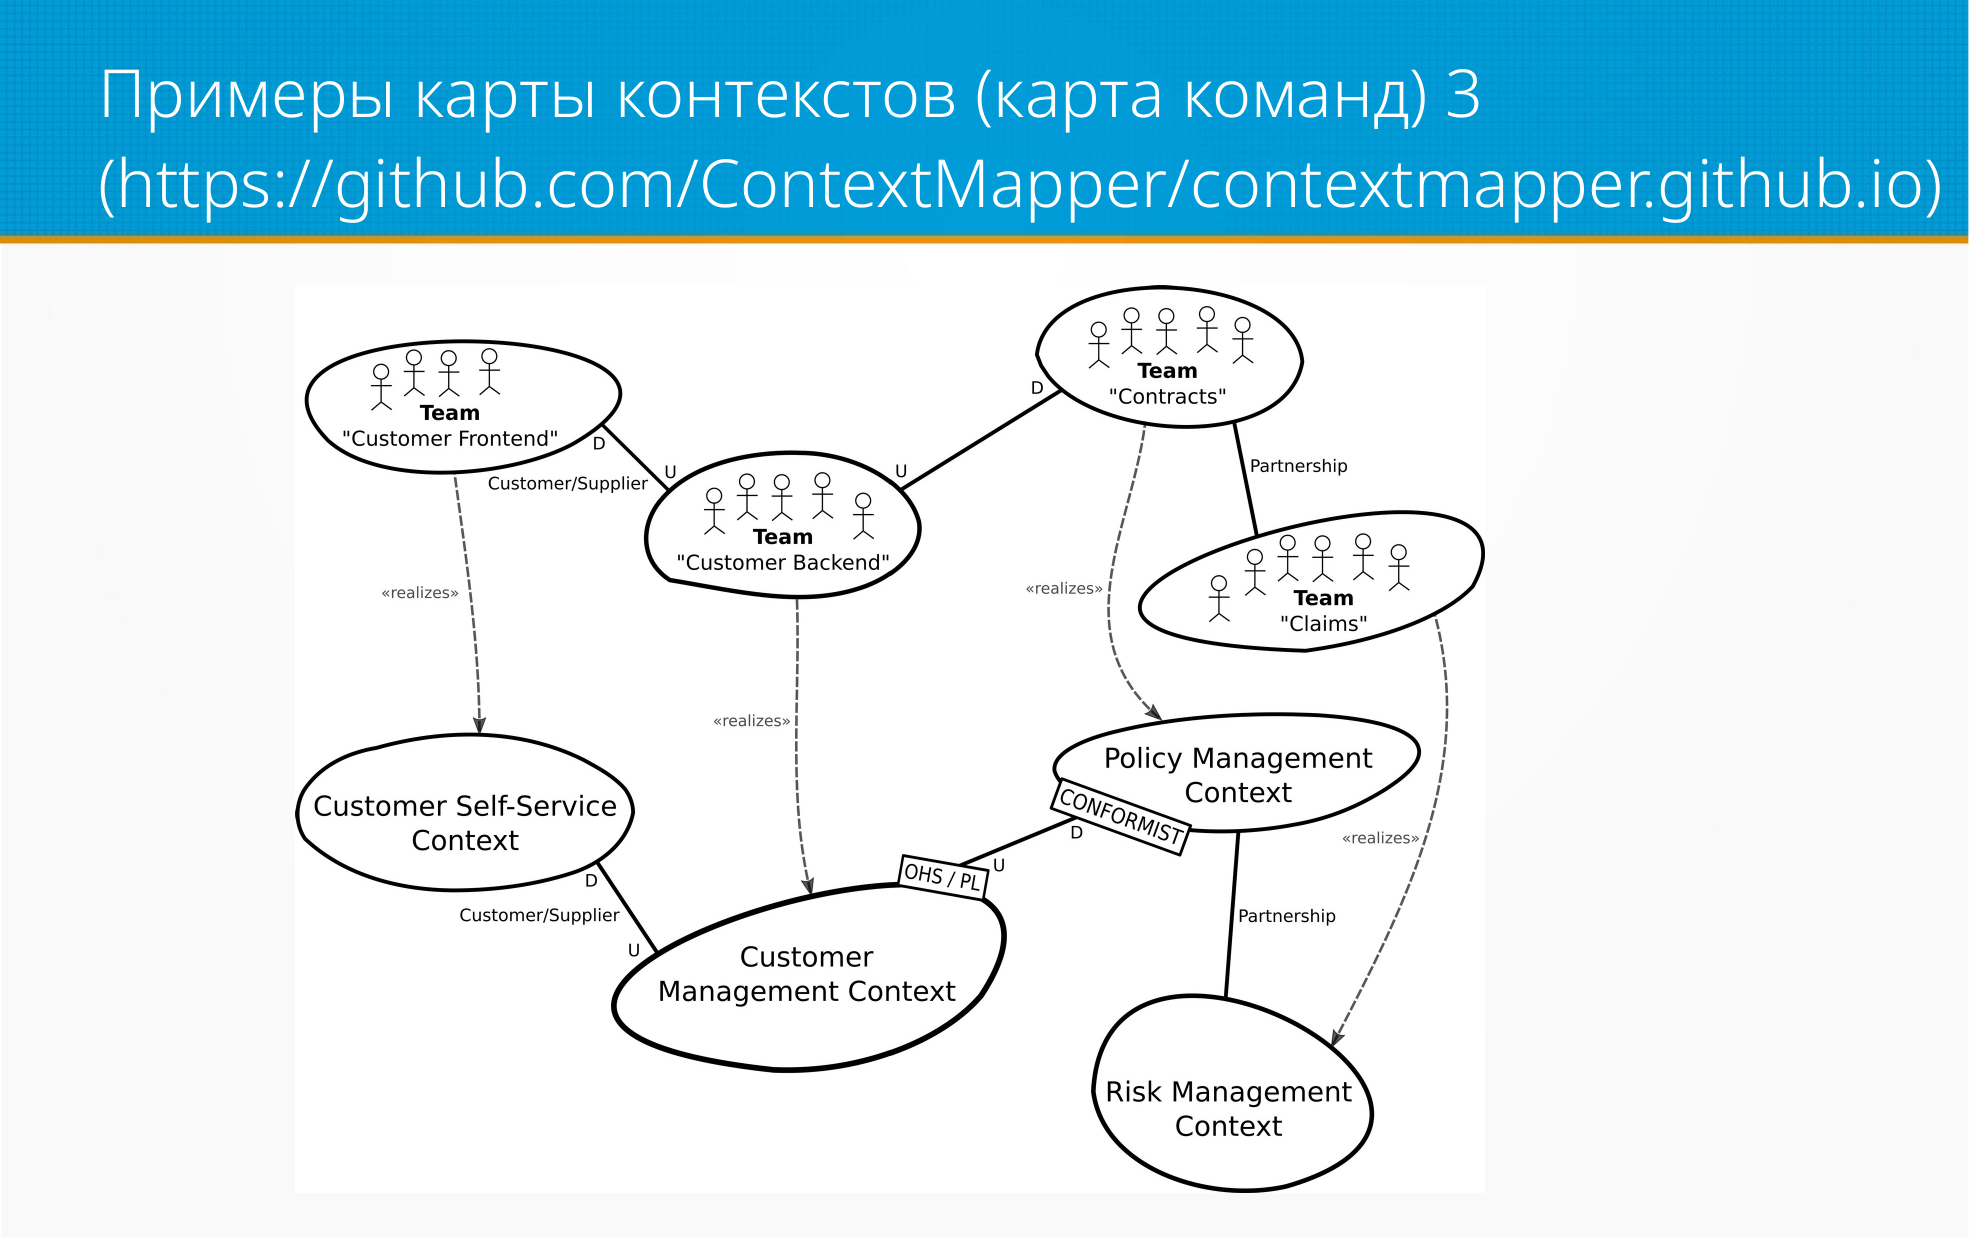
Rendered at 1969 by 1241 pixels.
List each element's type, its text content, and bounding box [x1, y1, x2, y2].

title Примеры карты контекстов (карта команд) 3 (https://github.com/ContextMapper/contextmapper.github.io) [98, 19, 1969, 227]
picture [0, 233, 1969, 1241]
